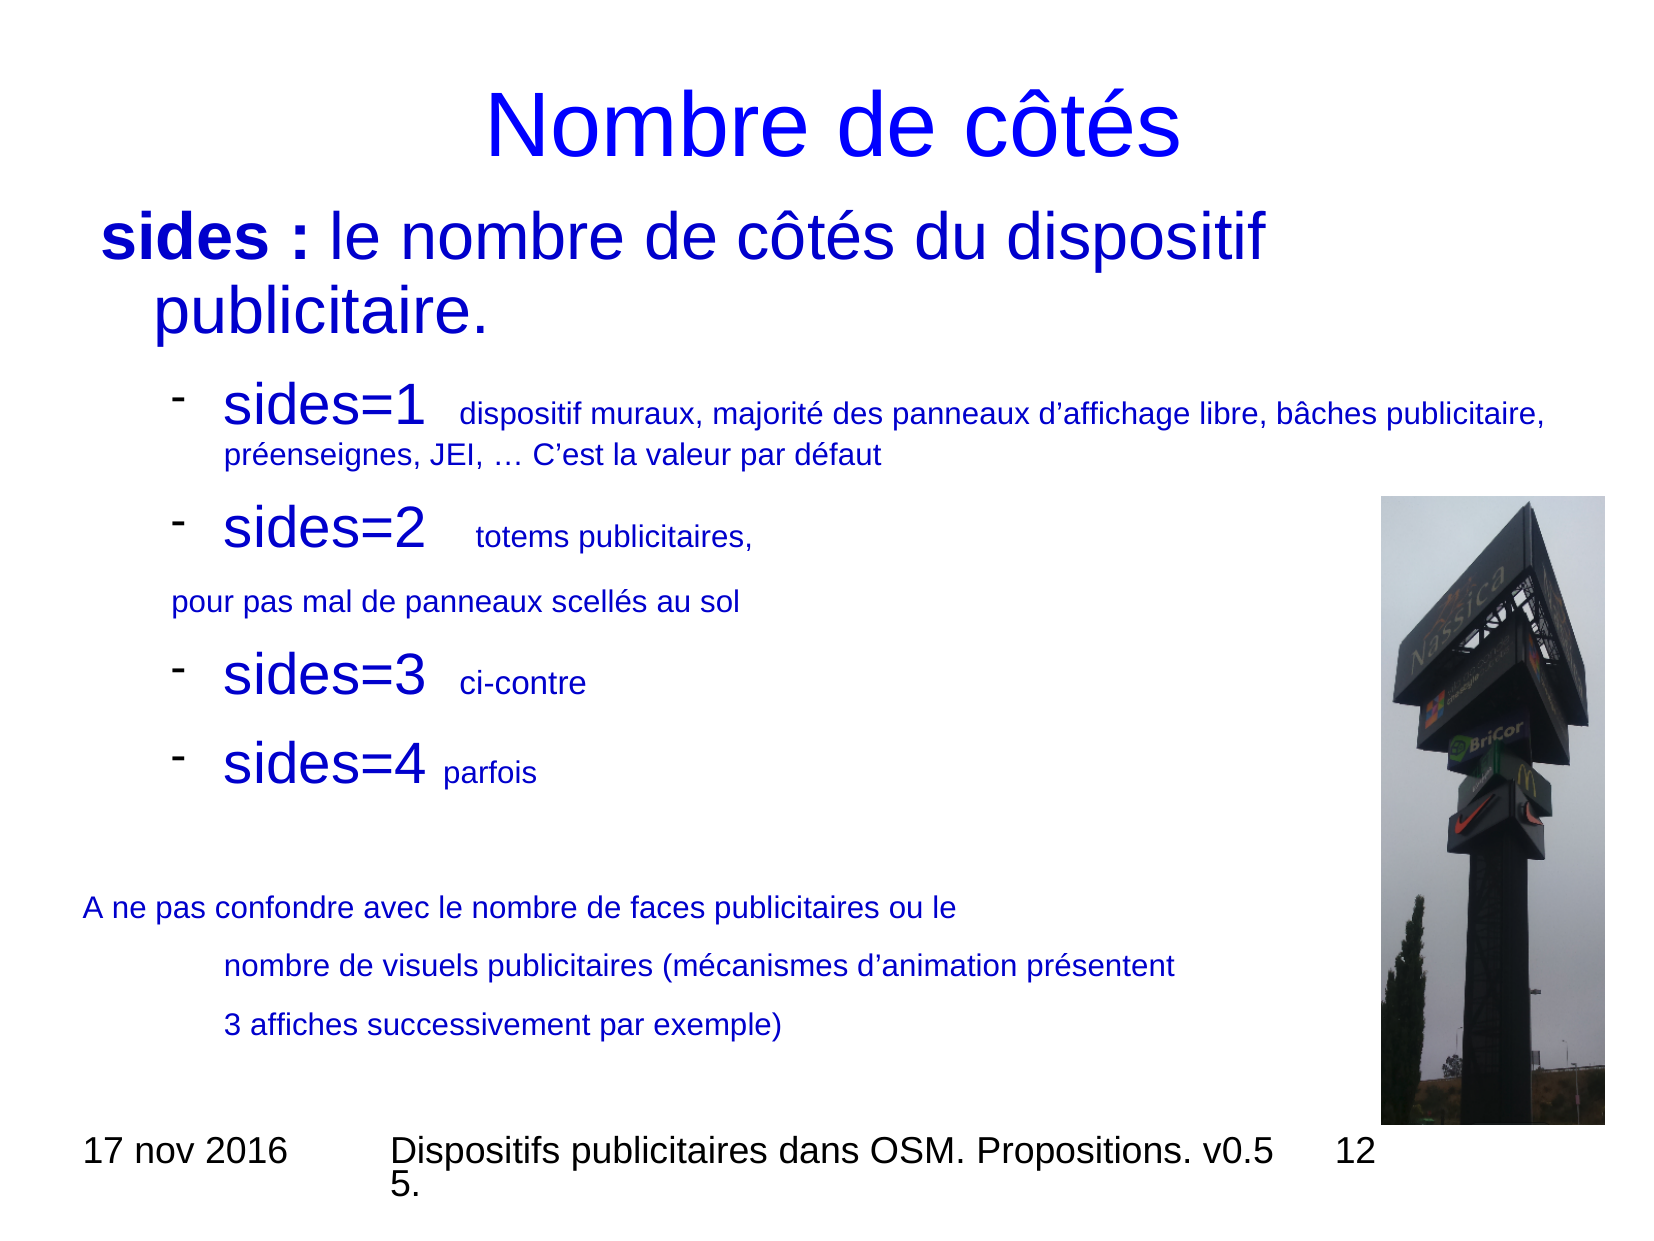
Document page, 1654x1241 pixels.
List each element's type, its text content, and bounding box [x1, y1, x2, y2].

list sides : le nombre de côtés du dispositif publicitaire. sides=1 dispositif muraux, majorité des panneaux d’affichage libre, bâches publicitaire, préenseignes, JEI, … C’est la valeur par défaut sides=2 totems publicitaires, pour pas mal de panneaux scellés au sol sides=3 ci-contre sides=4 parfois A ne pas confondre avec le nombre de faces publicitaires ou le nombre de visuels publicitaires (mécanismes d’animation présentent 3 affiches successivement par exemple) [82, 195, 1571, 1096]
title Nombre de côtés [90, 19, 1579, 225]
picture [1381, 496, 1605, 1126]
